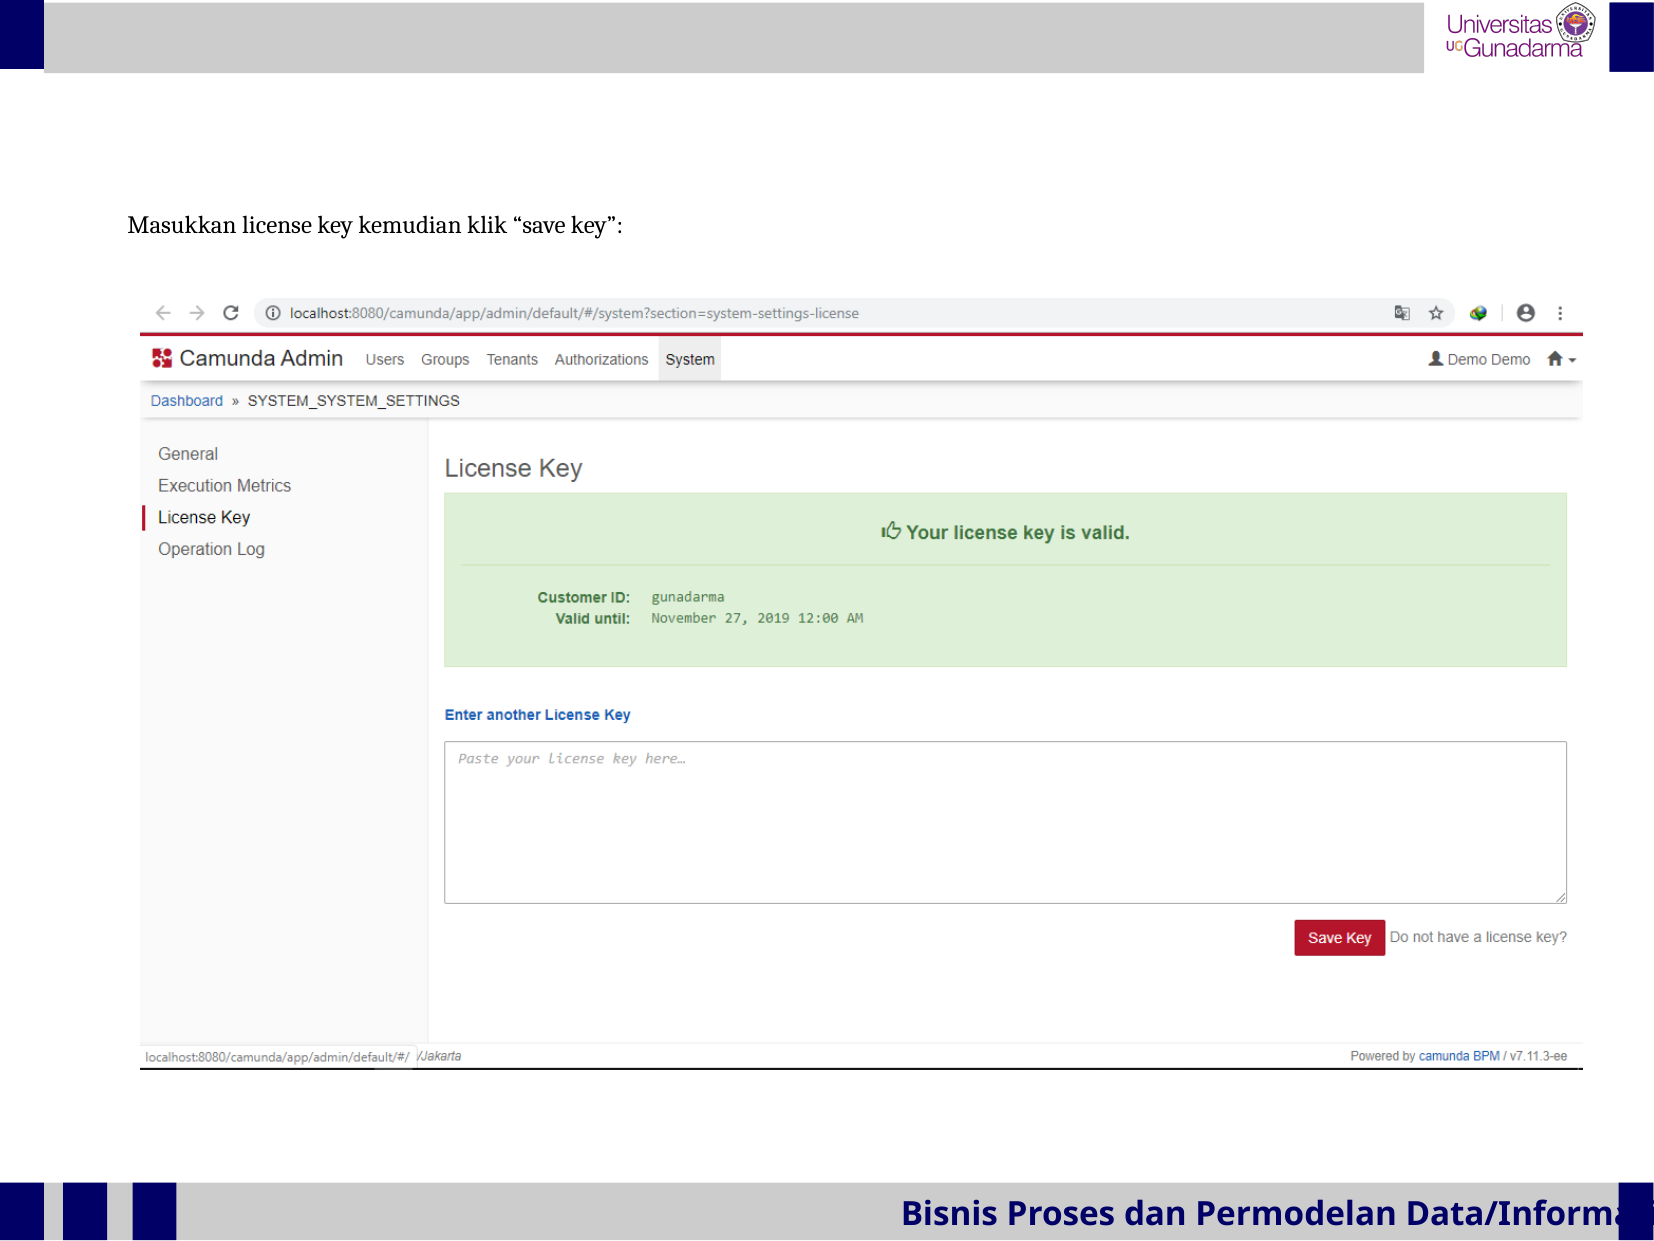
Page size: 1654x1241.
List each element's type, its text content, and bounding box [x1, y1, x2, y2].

list Masukkan license key kemudian klik “save key”: [14, 210, 1630, 1171]
picture [140, 297, 1583, 1070]
picture [1437, 2, 1610, 62]
